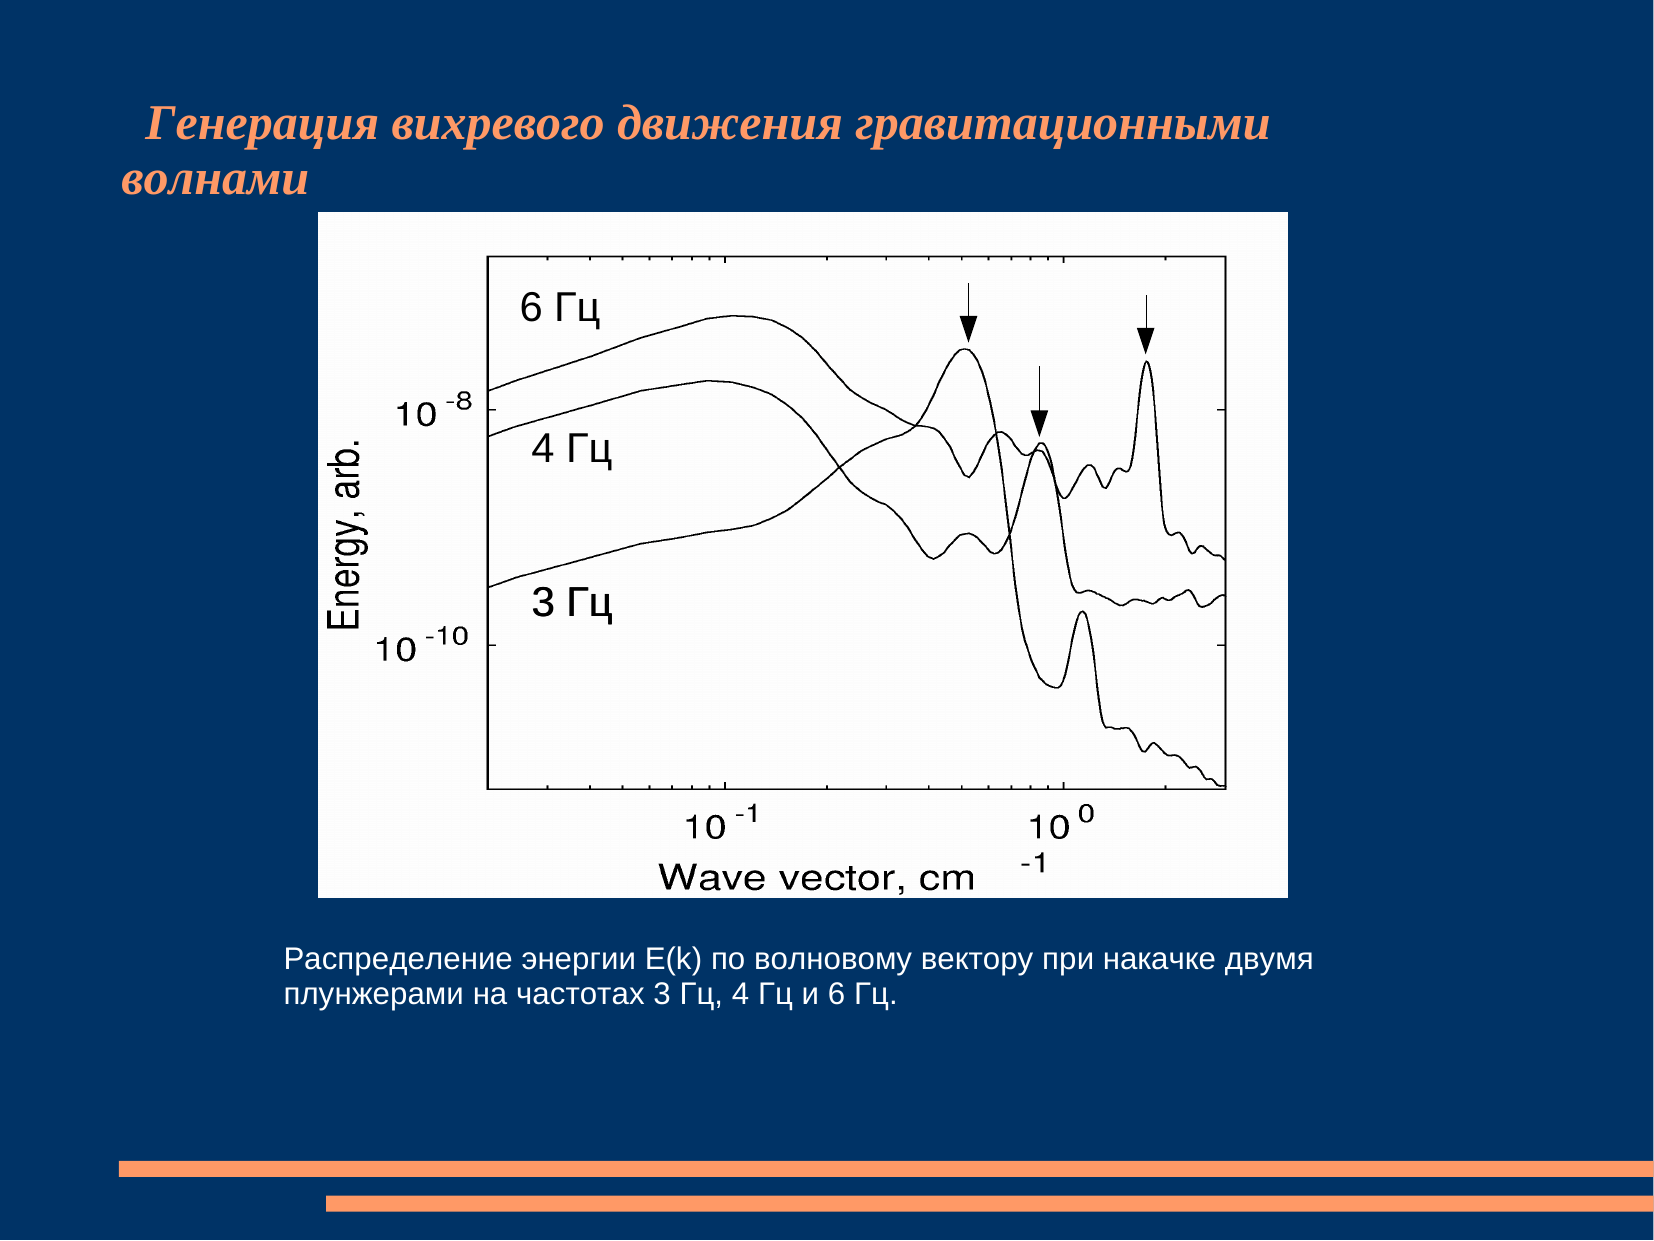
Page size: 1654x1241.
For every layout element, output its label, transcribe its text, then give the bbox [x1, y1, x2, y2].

text_box Распределение энергии E(k) по волновому вектору при накачке двумя плунжерами на частотах 3 Гц, 4 Гц и 6 Гц. [283, 941, 1394, 1111]
picture [318, 212, 1288, 898]
text_box 6 Гц [519, 283, 602, 331]
text_box 3 Гц [532, 578, 614, 626]
title Генерация вихревого движения гравитационными волнами [121, 46, 1534, 254]
text_box 4 Гц [531, 425, 613, 473]
